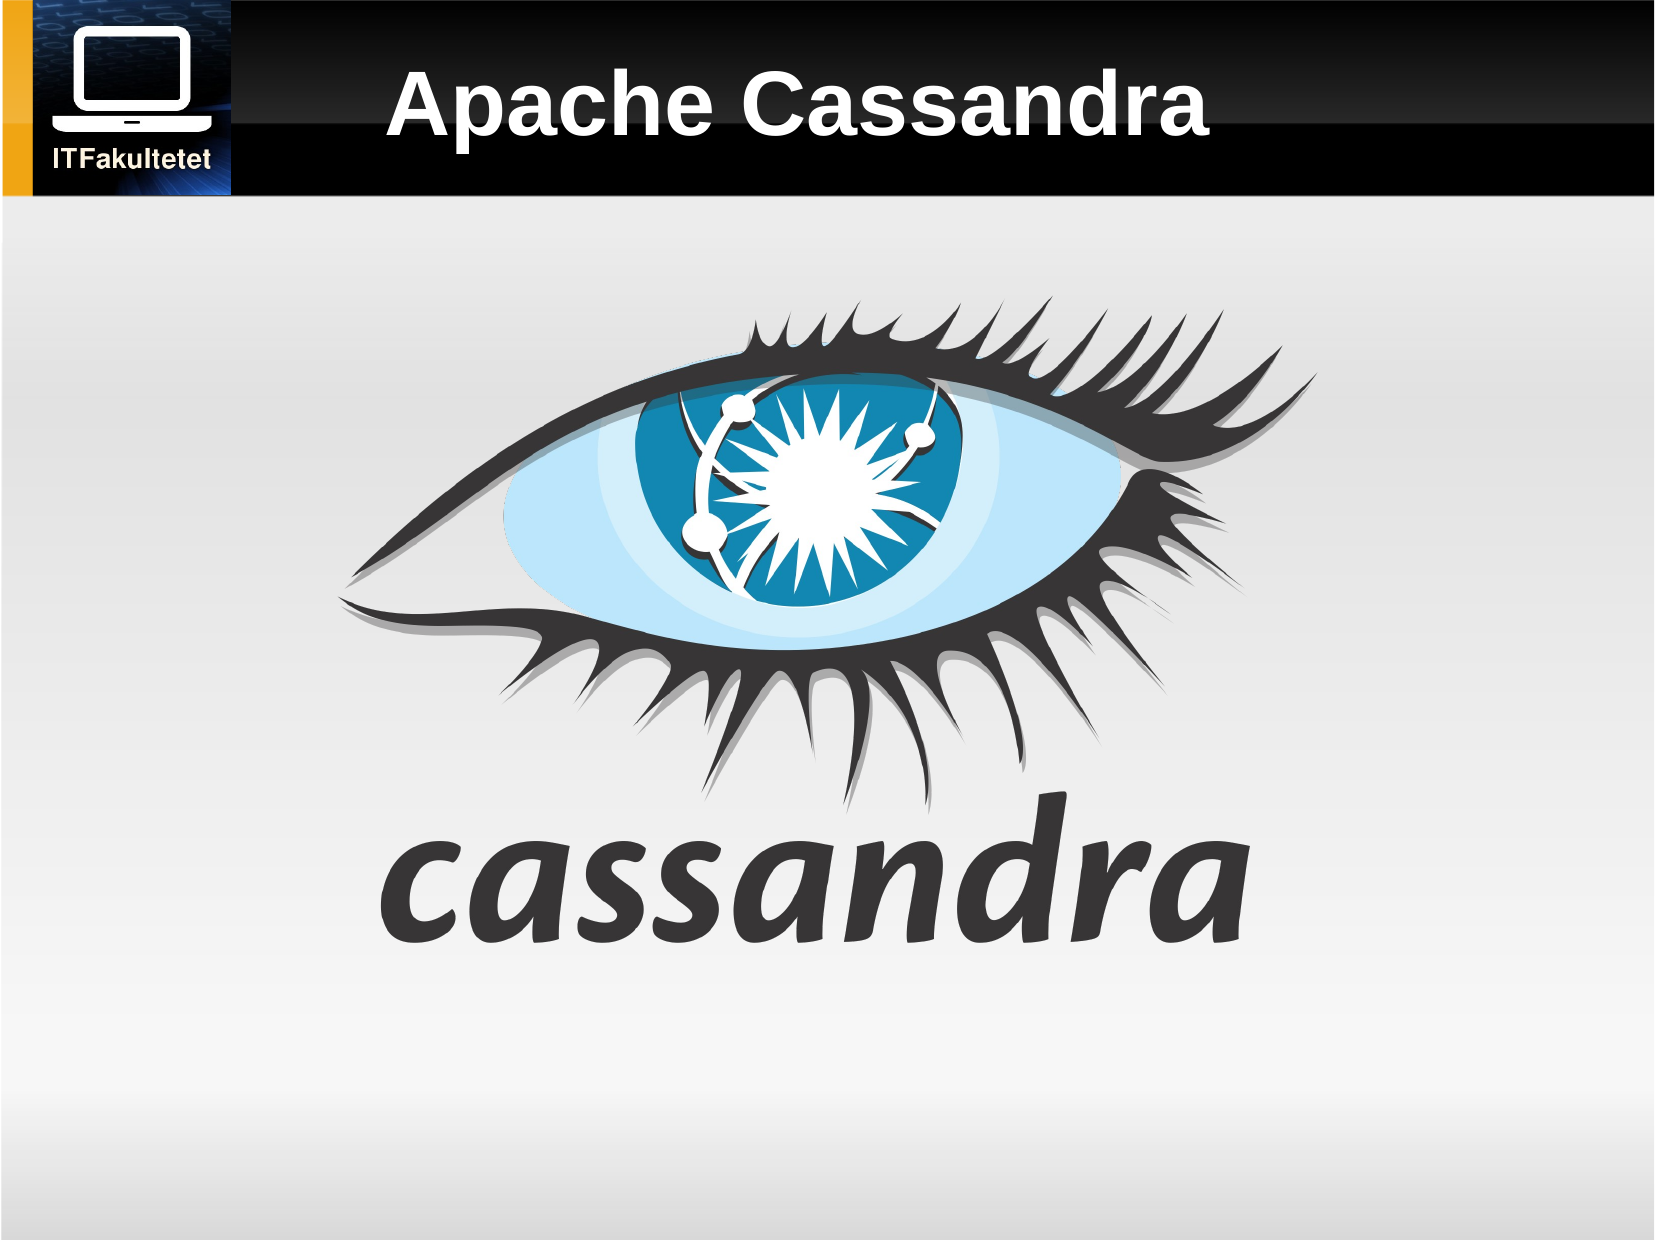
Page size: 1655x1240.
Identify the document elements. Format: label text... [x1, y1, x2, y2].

title Apache Cassandra [336, 47, 1258, 160]
picture [3, 0, 1655, 1238]
